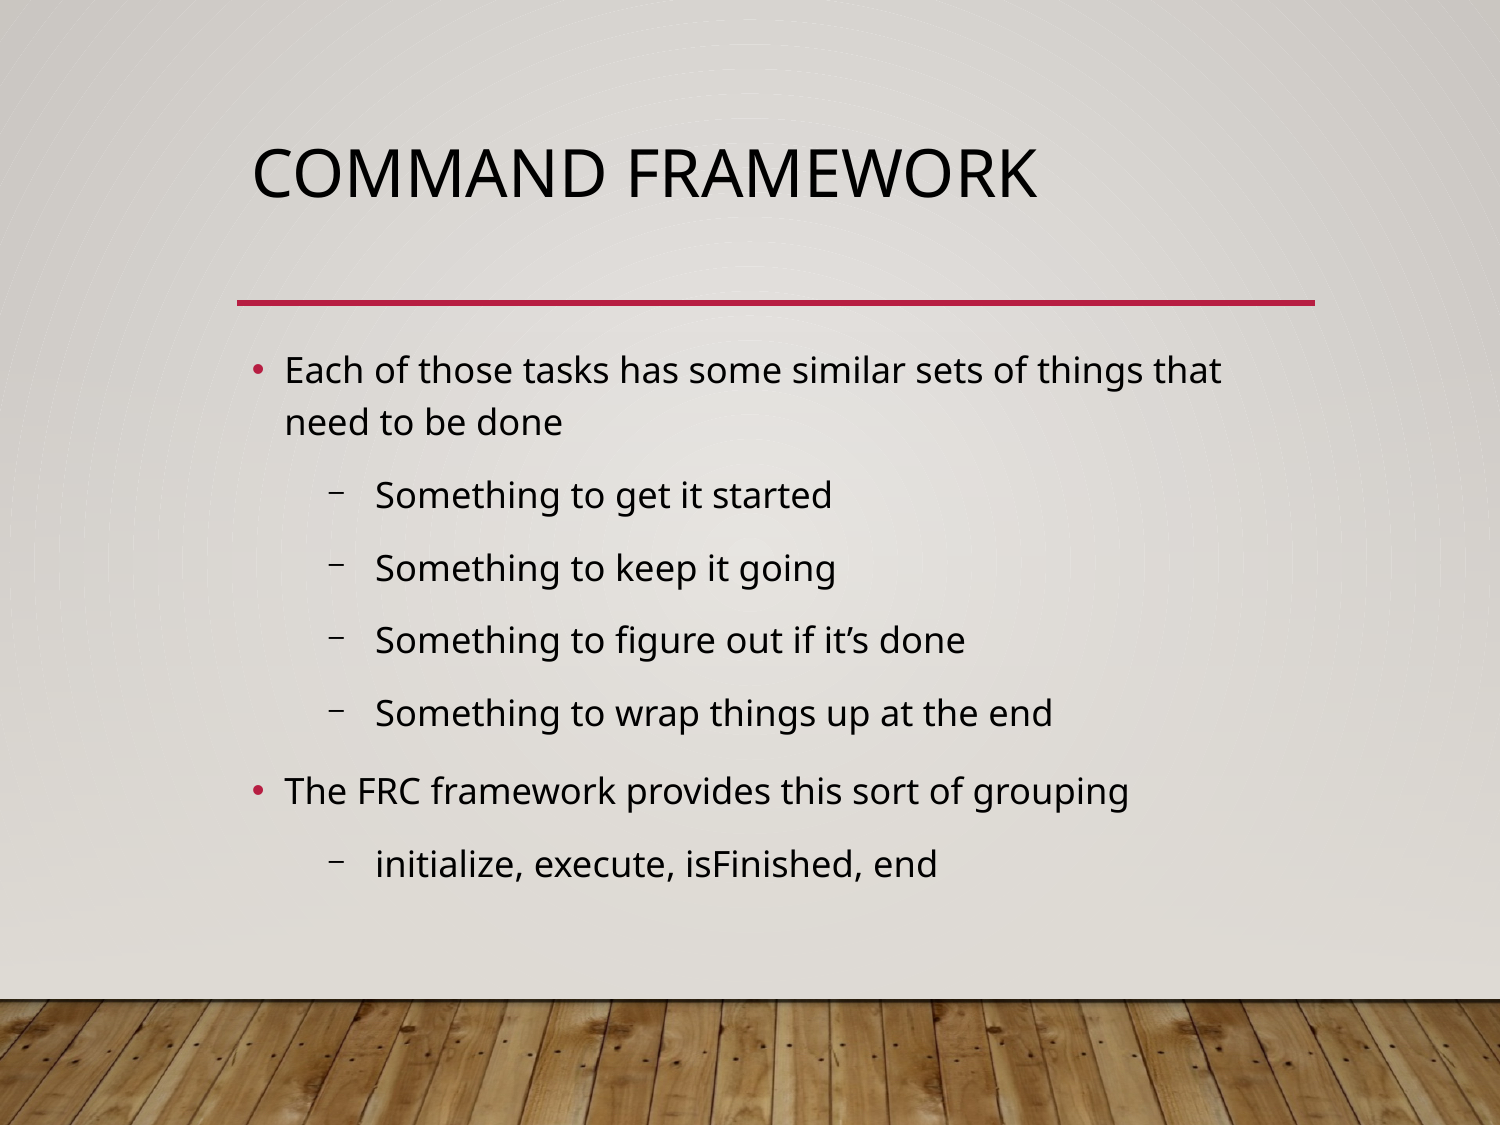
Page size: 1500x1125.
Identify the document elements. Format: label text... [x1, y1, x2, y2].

picture [0, 999, 1500, 1125]
title Command framework [236, 131, 1315, 305]
list Each of those tasks has some similar sets of things that need to be done Something to get it started Something to keep it going Something to figure out if it’s done Something to wrap things up at the end The FRC framework provides this sort of grouping initialize, execute, isFinished, end [236, 330, 1315, 897]
